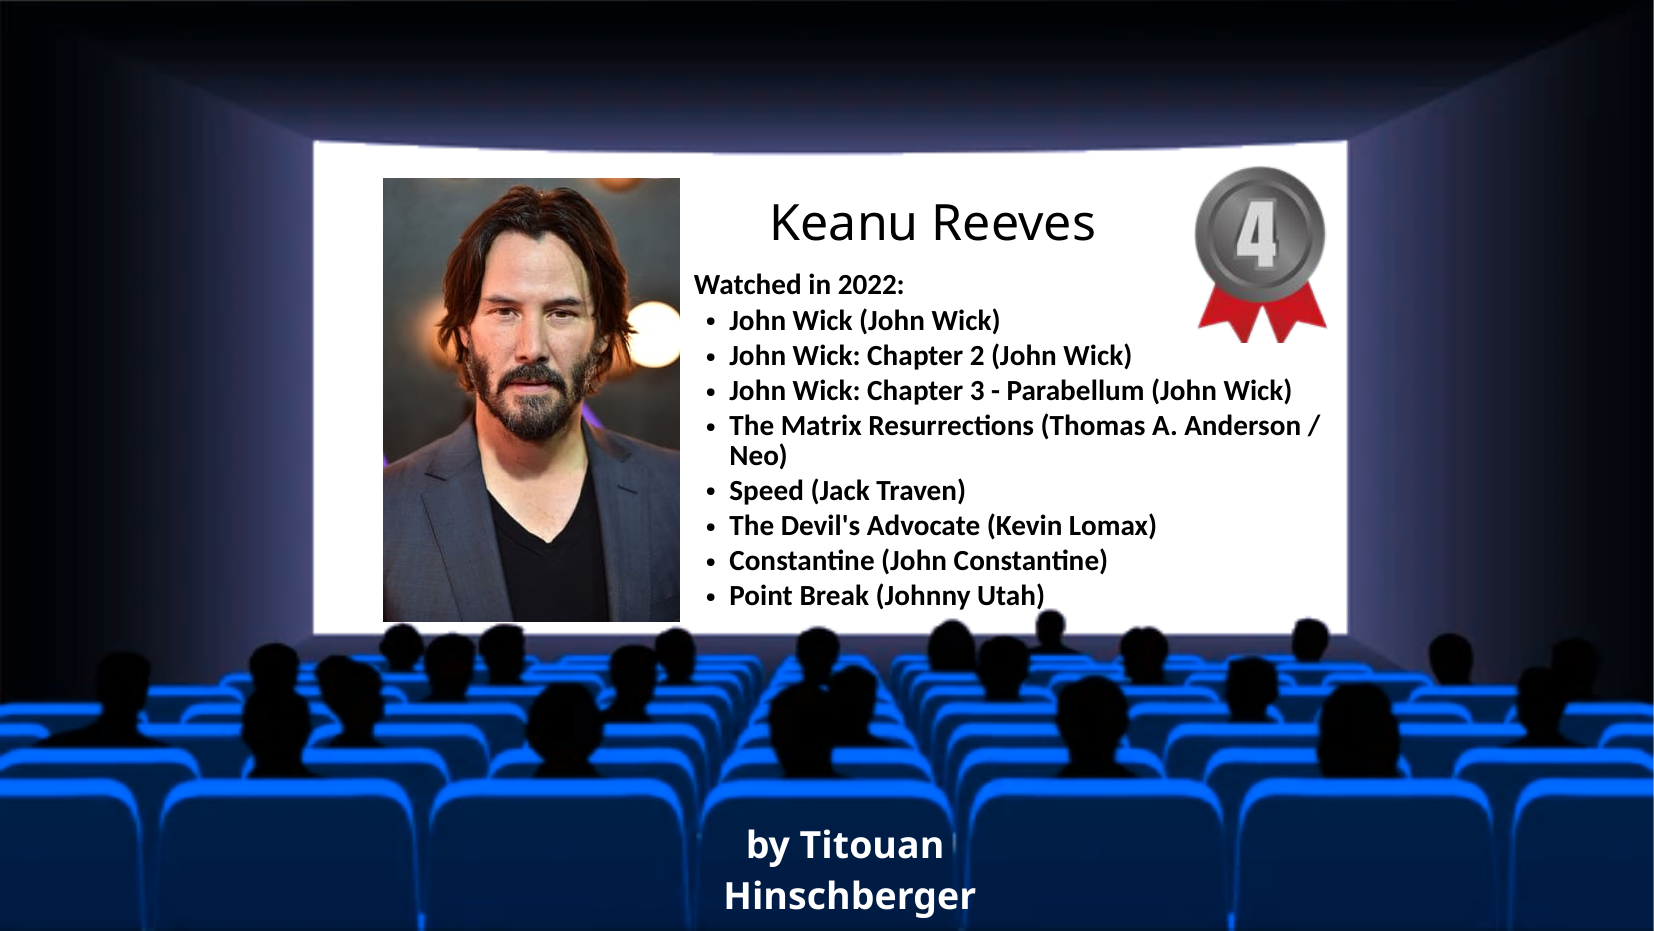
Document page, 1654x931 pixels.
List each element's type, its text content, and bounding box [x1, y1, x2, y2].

text_box Keanu Reeves [680, 179, 1188, 265]
text_box Watched in 2022: John Wick (John Wick) John Wick: Chapter 2 (John Wick) John Wick: Chapter 3 - Parabellum (John Wick) The Matrix Resurrections (Thomas A. Anderson / Neo) Speed (Jack Traven) The Devil's Advocate (Kevin Lomax) Constantine (John Constantine) Point Break (Johnny Utah) [680, 265, 1347, 621]
picture [0, 0, 1654, 931]
